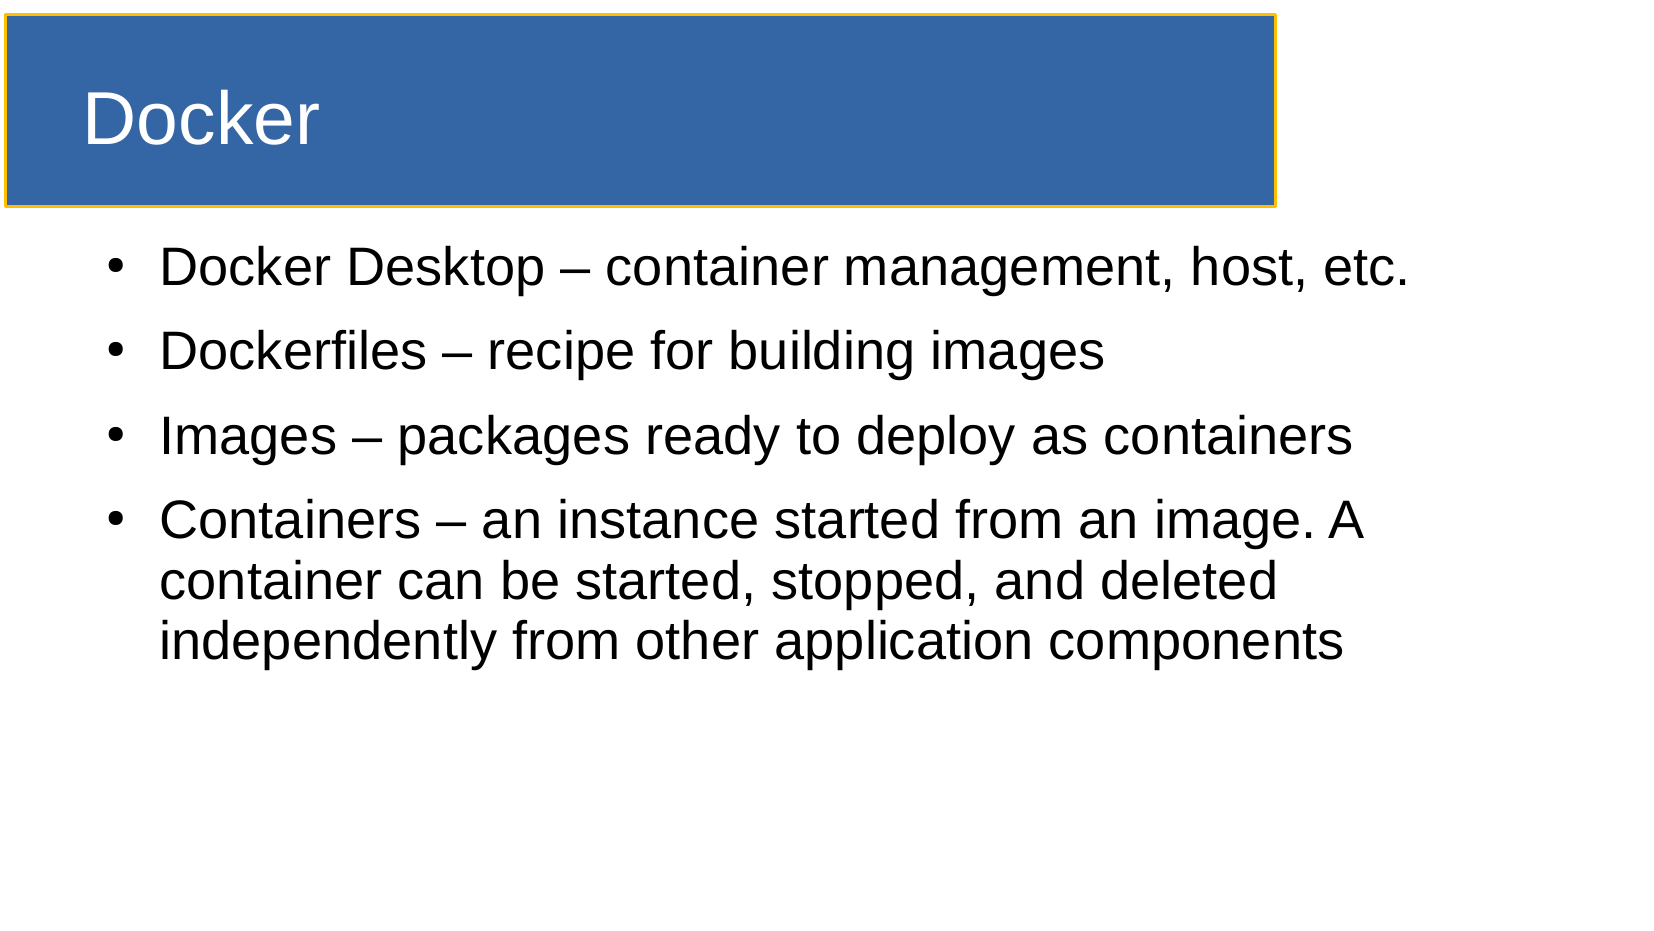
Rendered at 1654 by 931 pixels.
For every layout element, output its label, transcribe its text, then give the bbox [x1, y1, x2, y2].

title Docker [82, 44, 1235, 192]
list Docker Desktop – container management, host, etc. Dockerfiles – recipe for building images Images – packages ready to deploy as containers Containers – an instance started from an image. A container can be started, stopped, and deleted independently from other application components [88, 236, 1565, 798]
